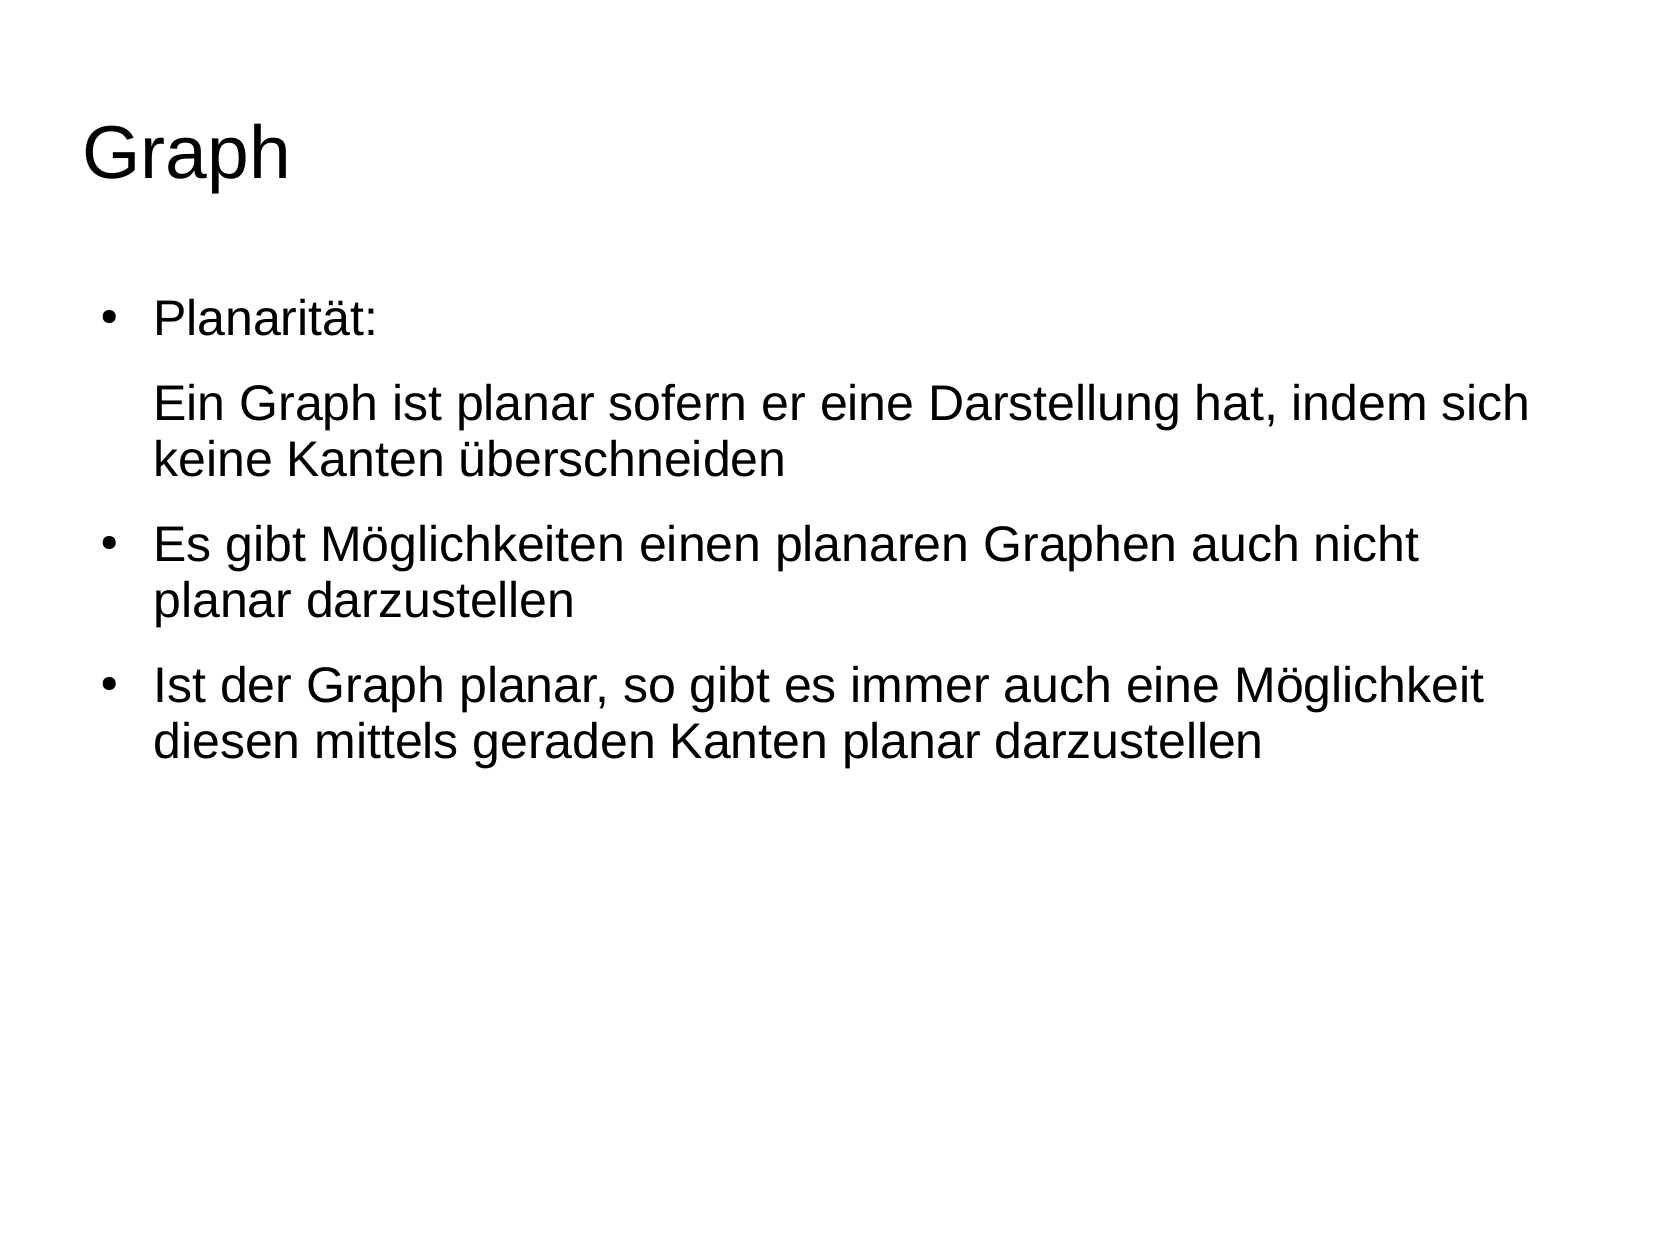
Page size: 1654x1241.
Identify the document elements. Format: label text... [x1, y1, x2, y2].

list Planarität: Ein Graph ist planar sofern er eine Darstellung hat, indem sich keine Kanten überschneiden Es gibt Möglichkeiten einen planaren Graphen auch nicht planar darzustellen Ist der Graph planar, so gibt es immer auch eine Möglichkeit diesen mittels geraden Kanten planar darzustellen [82, 290, 1571, 1109]
title Graph [82, 49, 1571, 257]
